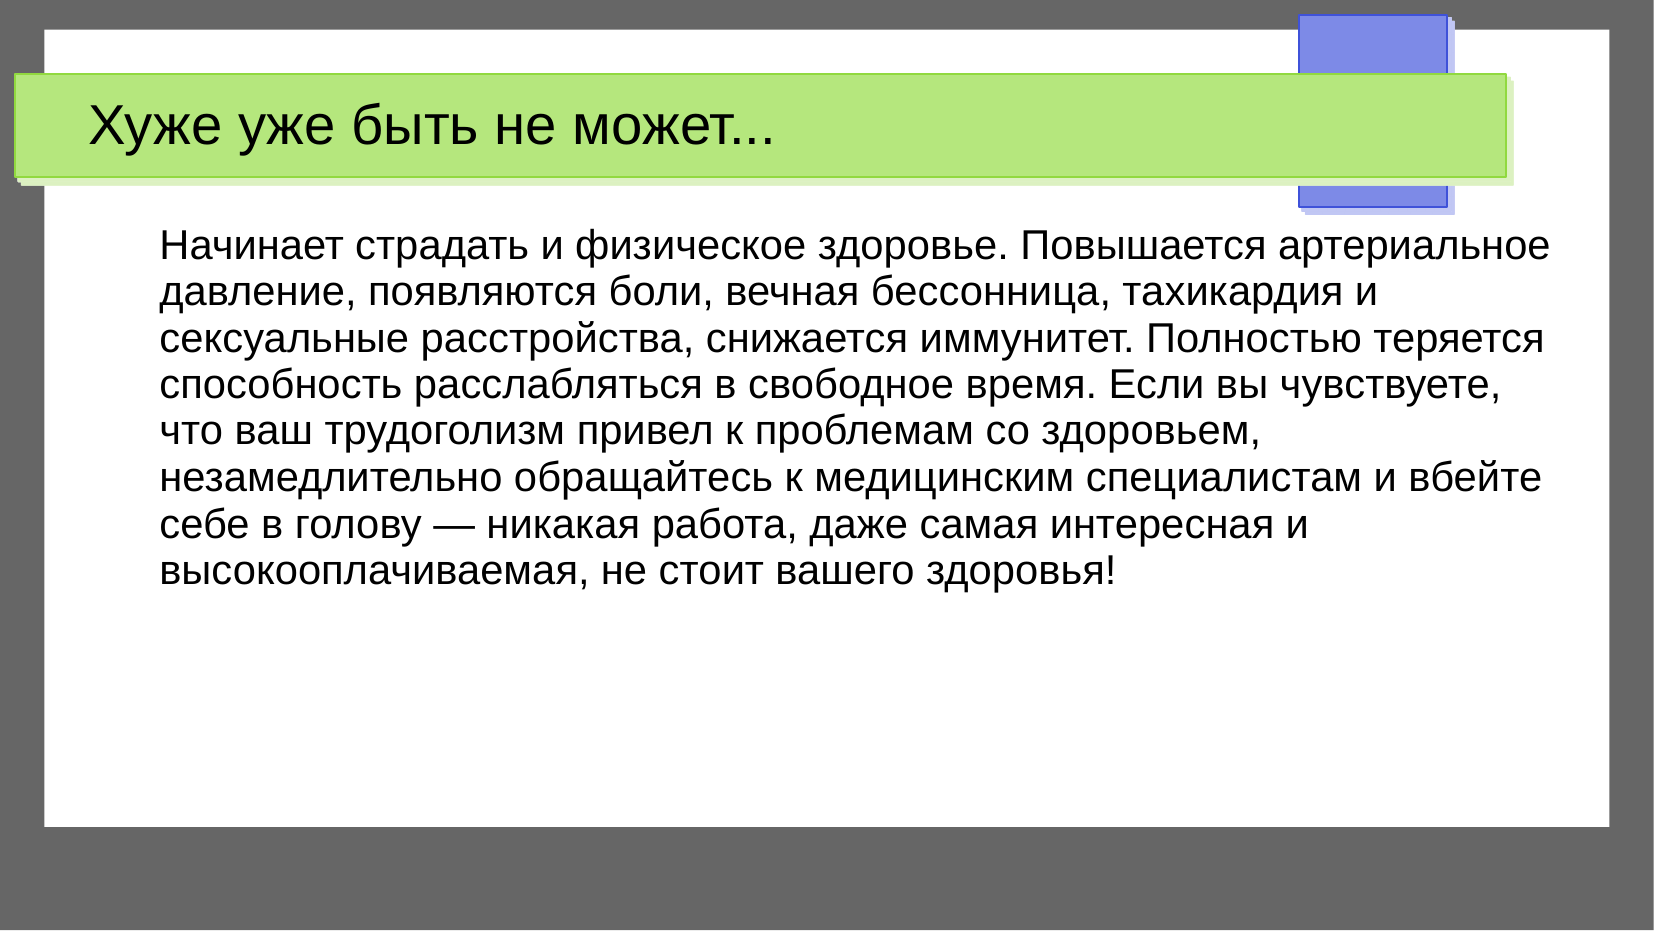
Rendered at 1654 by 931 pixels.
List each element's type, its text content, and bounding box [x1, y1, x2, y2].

title Хуже уже быть не может... [88, 73, 1506, 178]
list Начинает страдать и физическое здоровье. Повышается артериальное давление, появляются боли, вечная бессонница, тахикардия и сексуальные расстройства, снижается иммунитет. Полностью теряется способность расслабляться в свободное время. Если вы чувствуете, что ваш трудоголизм привел к проблемам со здоровьем, незамедлительно обращайтесь к медицинским специалистам и вбейте себе в голову — никакая работа, даже самая интересная и высокооплачиваемая, не стоит вашего здоровья! [88, 221, 1565, 813]
